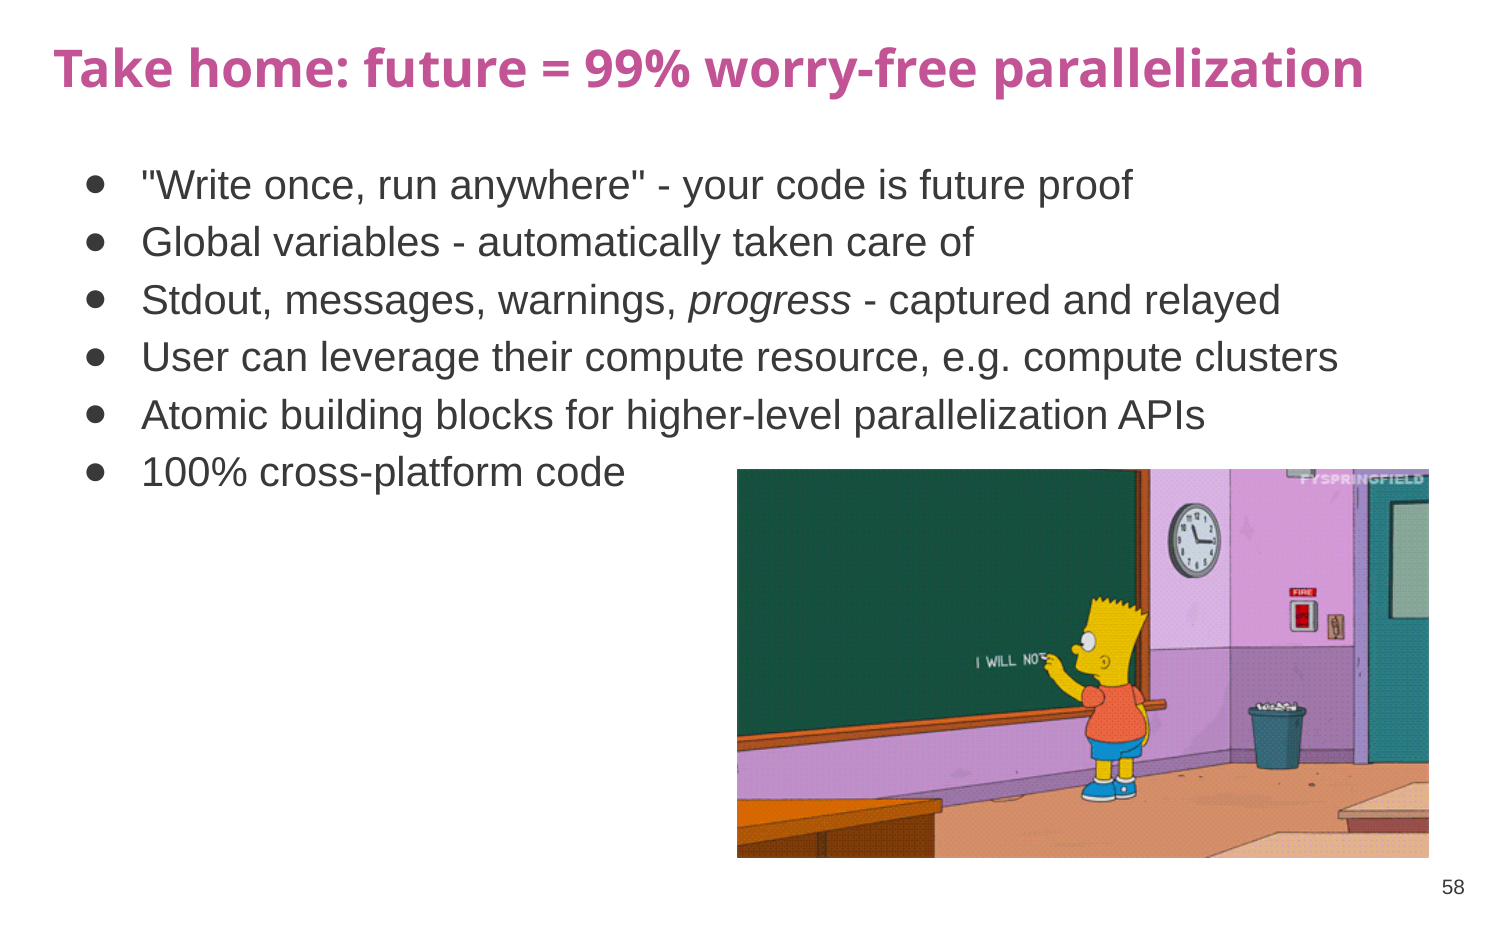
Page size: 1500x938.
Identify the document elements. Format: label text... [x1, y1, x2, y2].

list "Write once, run anywhere" - your code is future proof Global variables - automatically taken care of Stdout, messages, warnings, progress - captured and relayed User can leverage their compute resource, e.g. compute clusters Atomic building blocks for higher-level parallelization APIs 100% cross-platform code [51, 135, 1449, 838]
picture [737, 469, 1429, 858]
slide_number <number> [1389, 849, 1480, 922]
title Take home: future = 99% worry-free parallelization [38, 20, 1463, 136]
